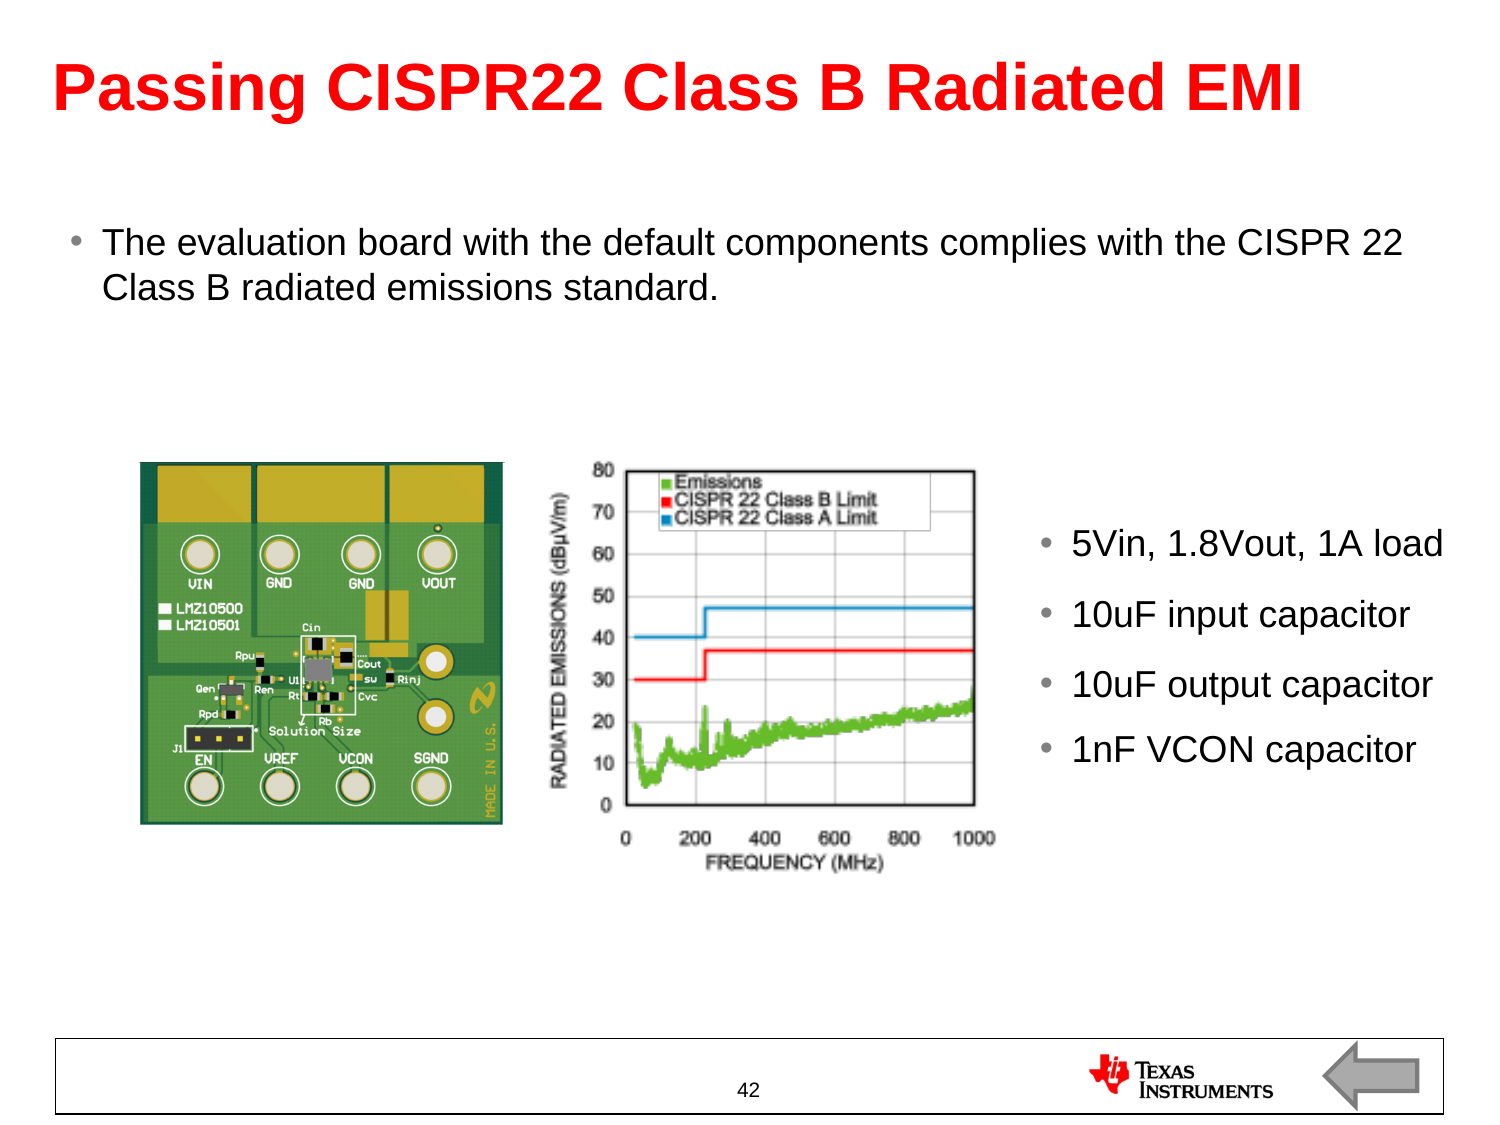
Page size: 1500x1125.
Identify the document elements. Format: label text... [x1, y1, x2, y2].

text_box <numero> [715, 1069, 782, 1112]
text_box 5Vin, 1.8Vout, 1A load 10uF input capacitor 10uF output capacitor 1nF VCON capacitor [1024, 516, 1500, 879]
title Passing CISPR22 Class B Radiated EMI [37, 23, 1426, 158]
text_box The evaluation board with the default components complies with the CISPR 22 Class B radiated emissions standard. [54, 210, 1430, 461]
text_box [1324, 1045, 1418, 1107]
picture [139, 461, 1023, 883]
picture [1087, 1052, 1274, 1099]
